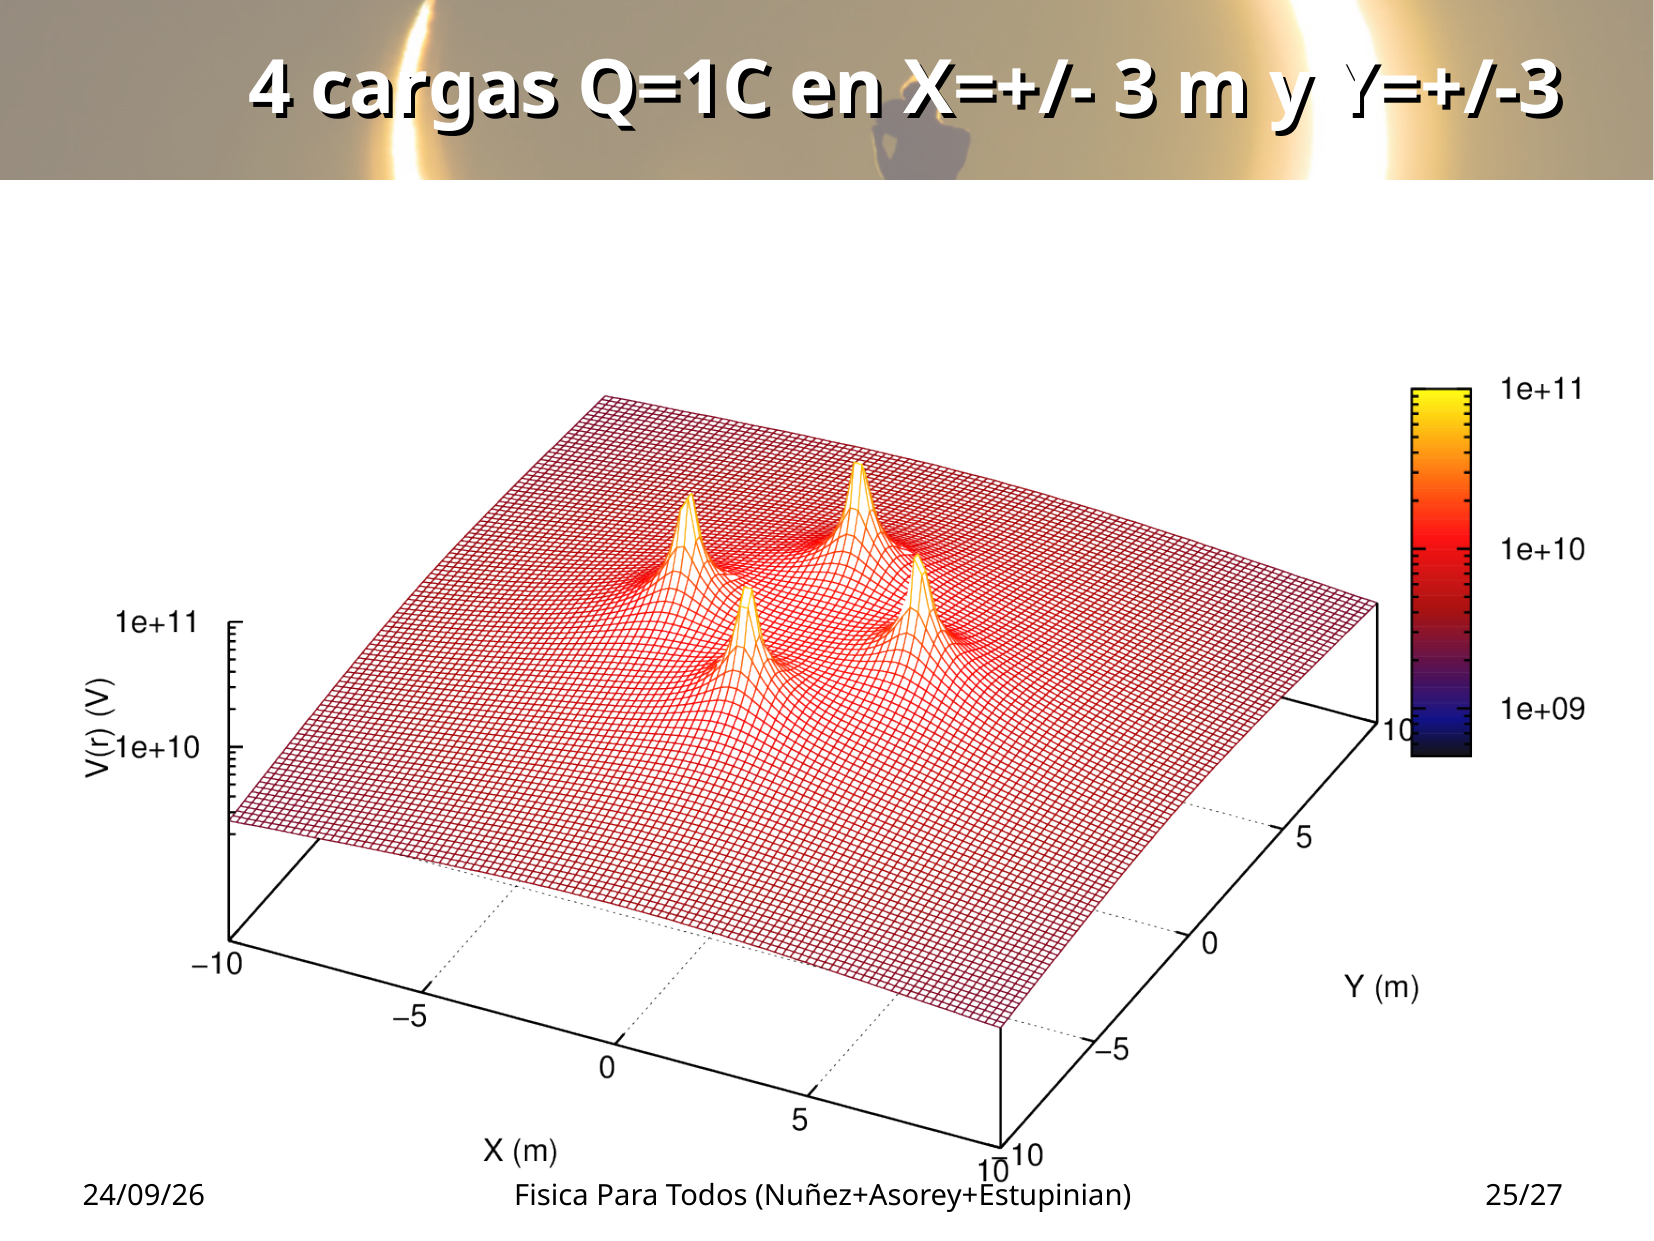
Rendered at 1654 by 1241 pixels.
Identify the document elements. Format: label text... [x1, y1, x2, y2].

picture [0, 0, 1654, 1241]
title 4 cargas Q=1C en X=+/- 3 m y Y=+/-3 [75, 19, 1564, 126]
